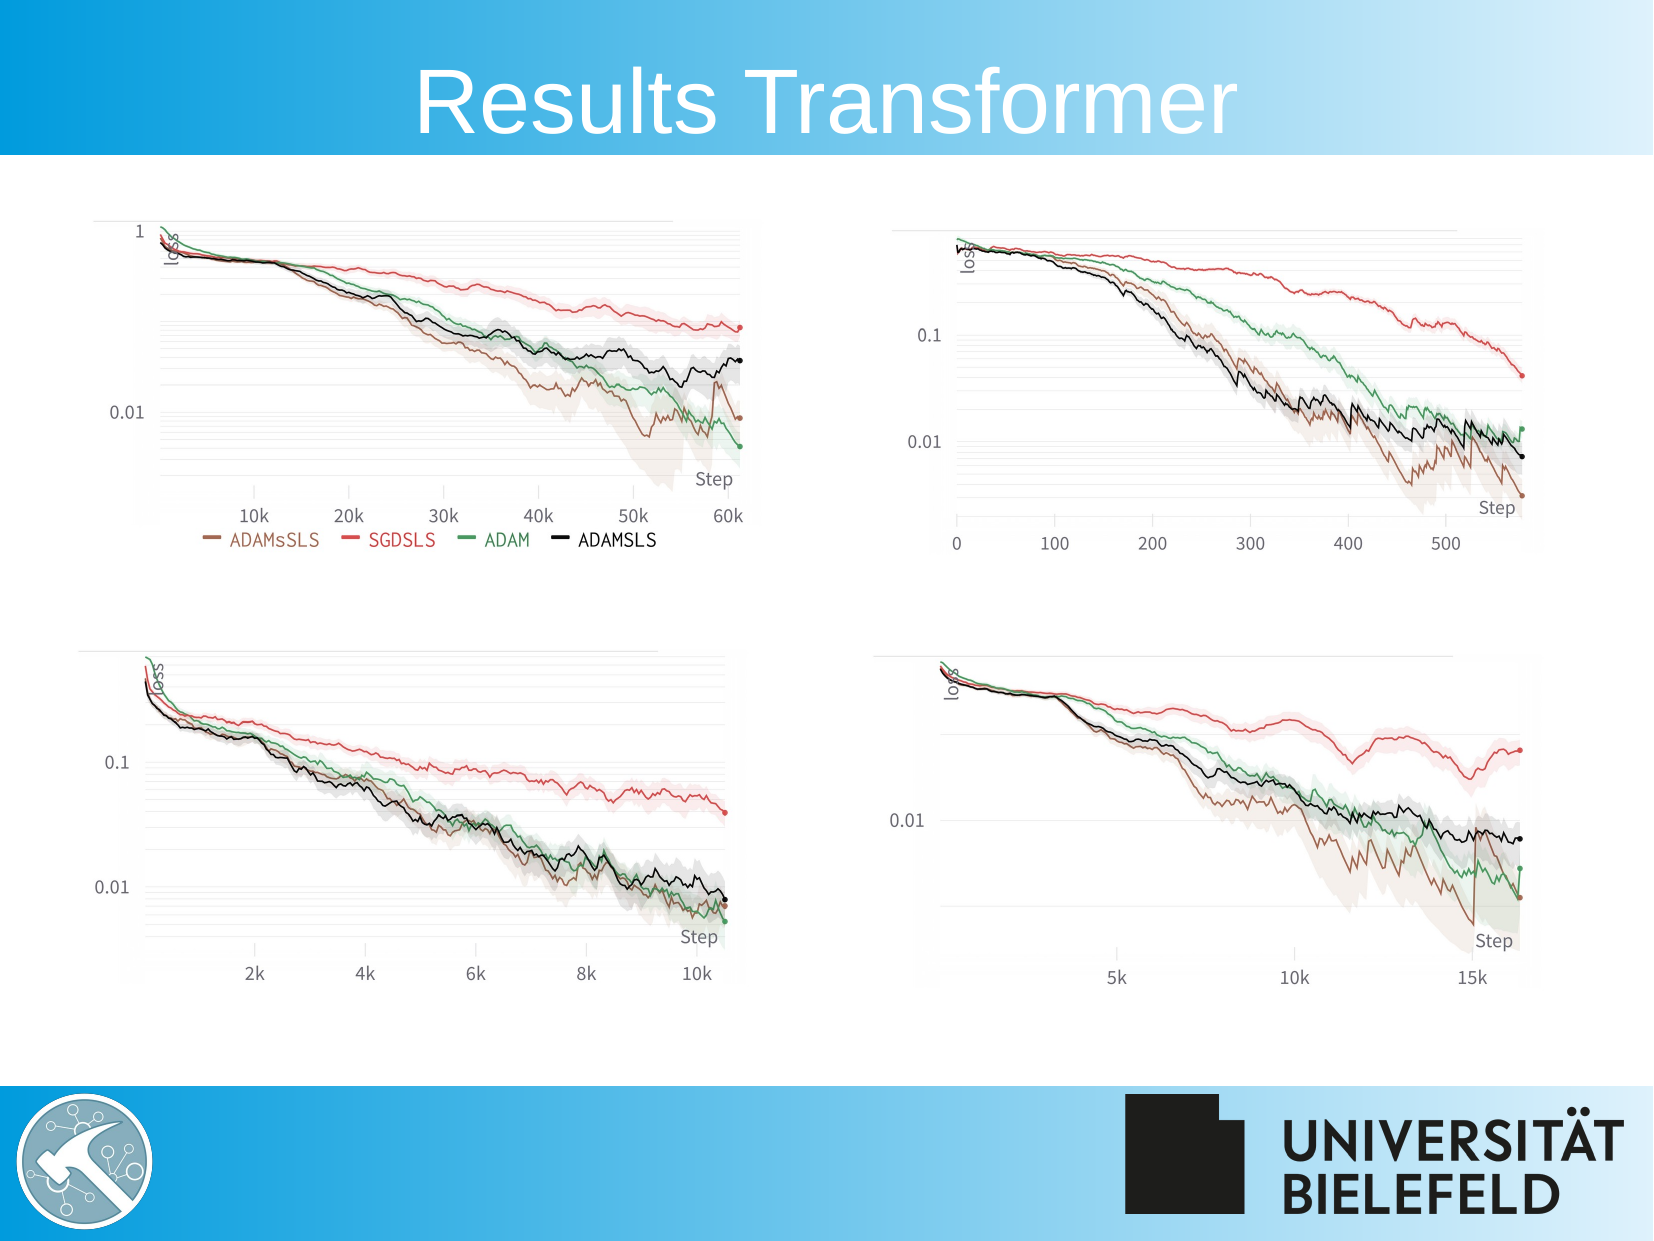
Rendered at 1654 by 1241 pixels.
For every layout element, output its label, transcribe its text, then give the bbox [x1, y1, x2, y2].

title Results Transformer [82, 49, 1571, 155]
picture [855, 634, 1560, 1006]
picture [874, 209, 1561, 571]
picture [60, 629, 765, 1001]
picture [75, 199, 780, 571]
picture [1125, 1094, 1624, 1214]
picture [17, 1086, 153, 1241]
